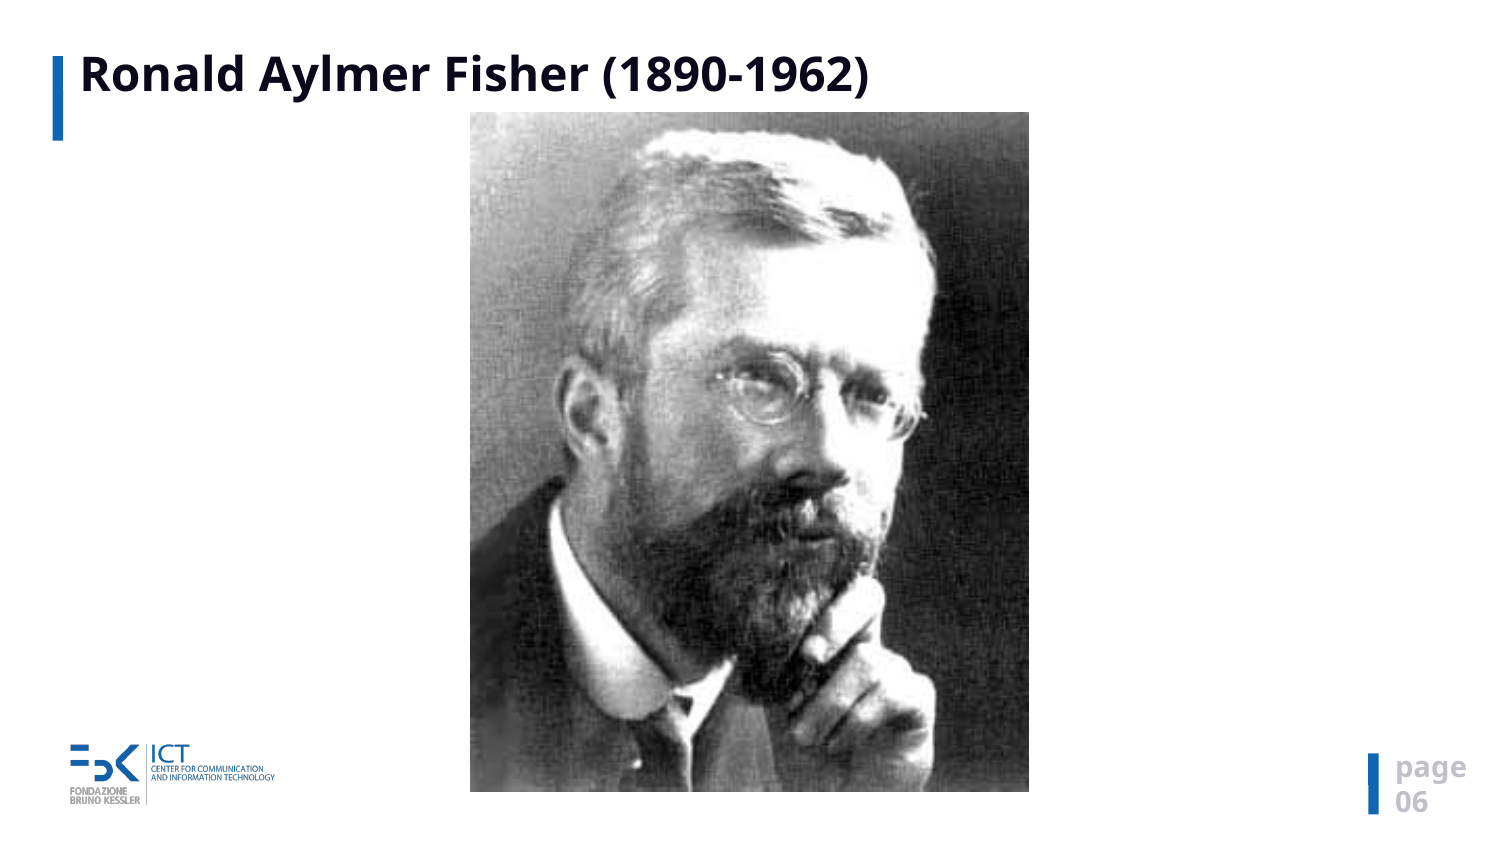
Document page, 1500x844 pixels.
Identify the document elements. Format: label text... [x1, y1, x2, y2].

picture [470, 112, 1029, 792]
slide_number page 0<number> [1387, 744, 1500, 823]
picture [57, 728, 290, 815]
title Ronald Aylmer Fisher (1890-1962) [71, 46, 949, 157]
